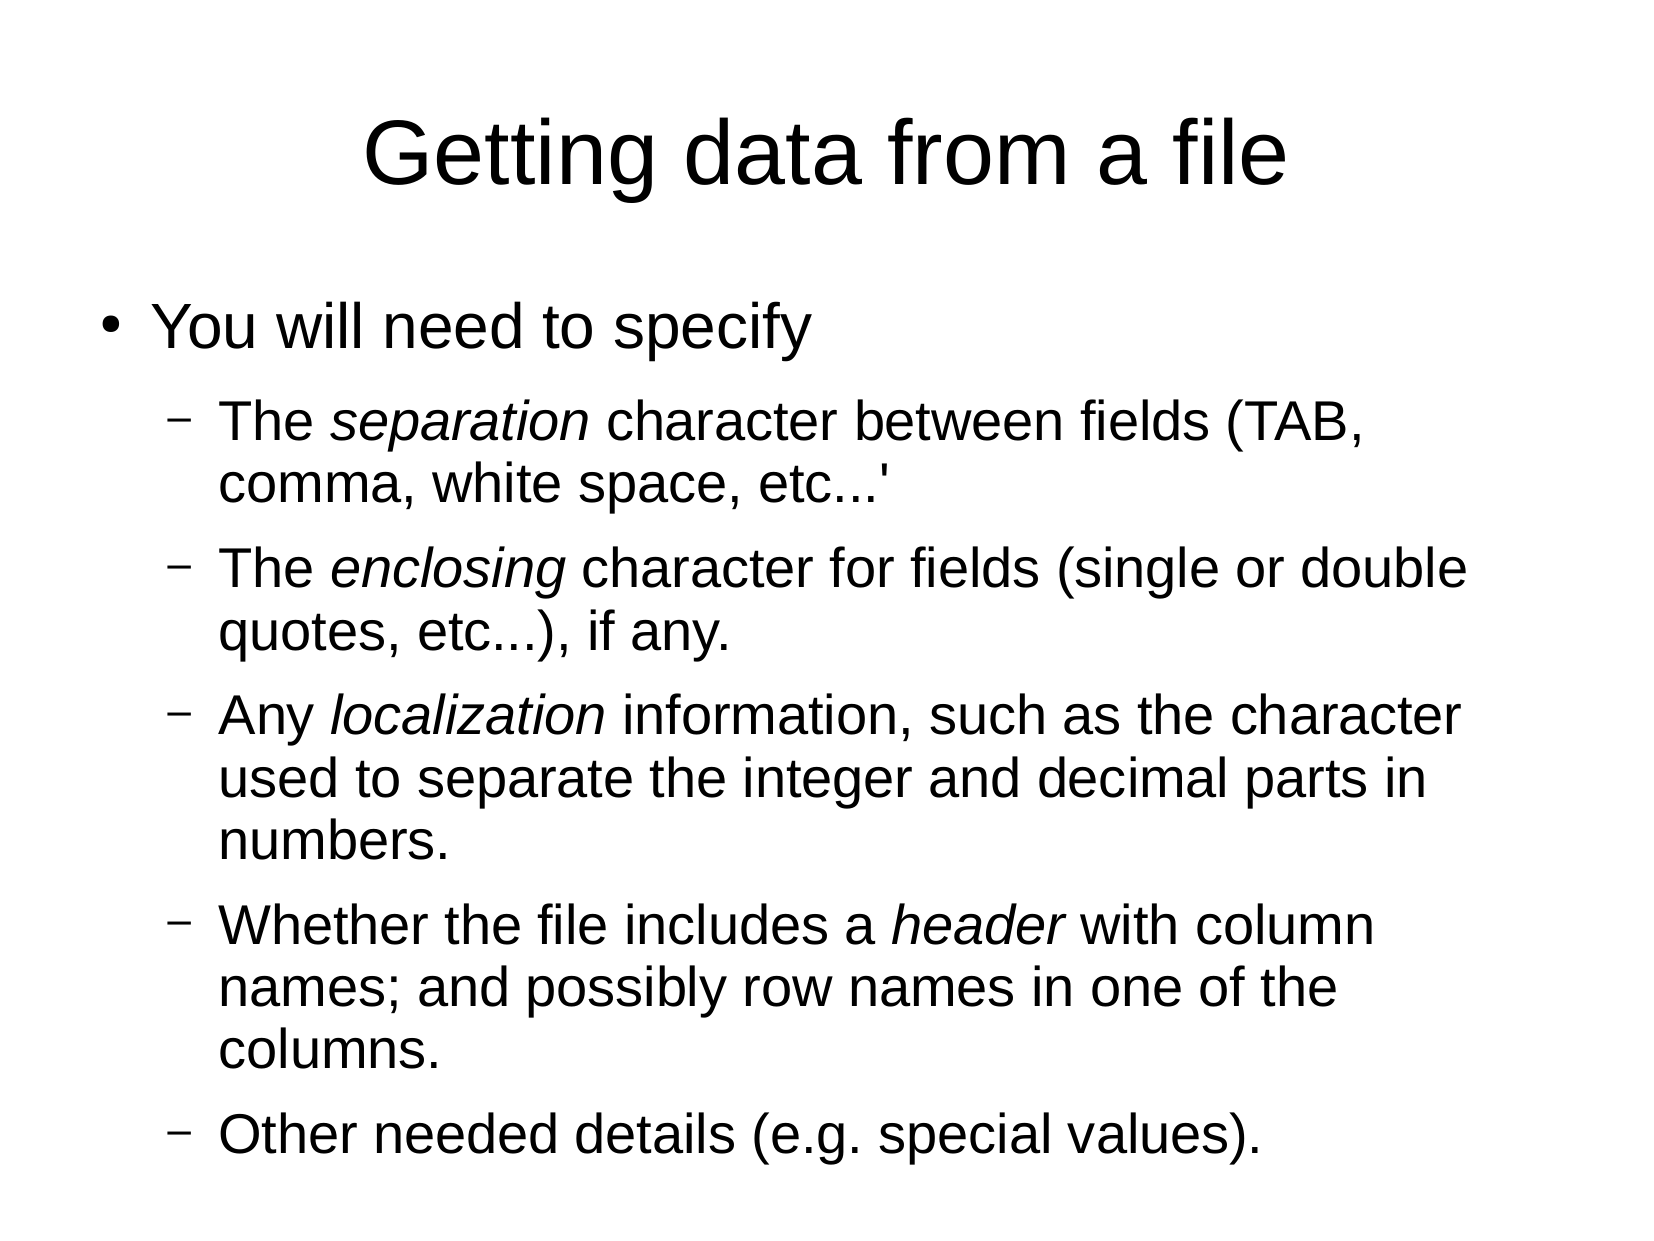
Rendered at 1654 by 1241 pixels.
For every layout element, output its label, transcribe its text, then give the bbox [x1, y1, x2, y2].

title Getting data from a file [82, 49, 1571, 257]
list You will need to specify The separation character between fields (TAB, comma, white space, etc...' The enclosing character for fields (single or double quotes, etc...), if any. Any localization information, such as the character used to separate the integer and decimal parts in numbers. Whether the file includes a header with column names; and possibly row names in one of the columns. Other needed details (e.g. special values). [82, 290, 1571, 1170]
